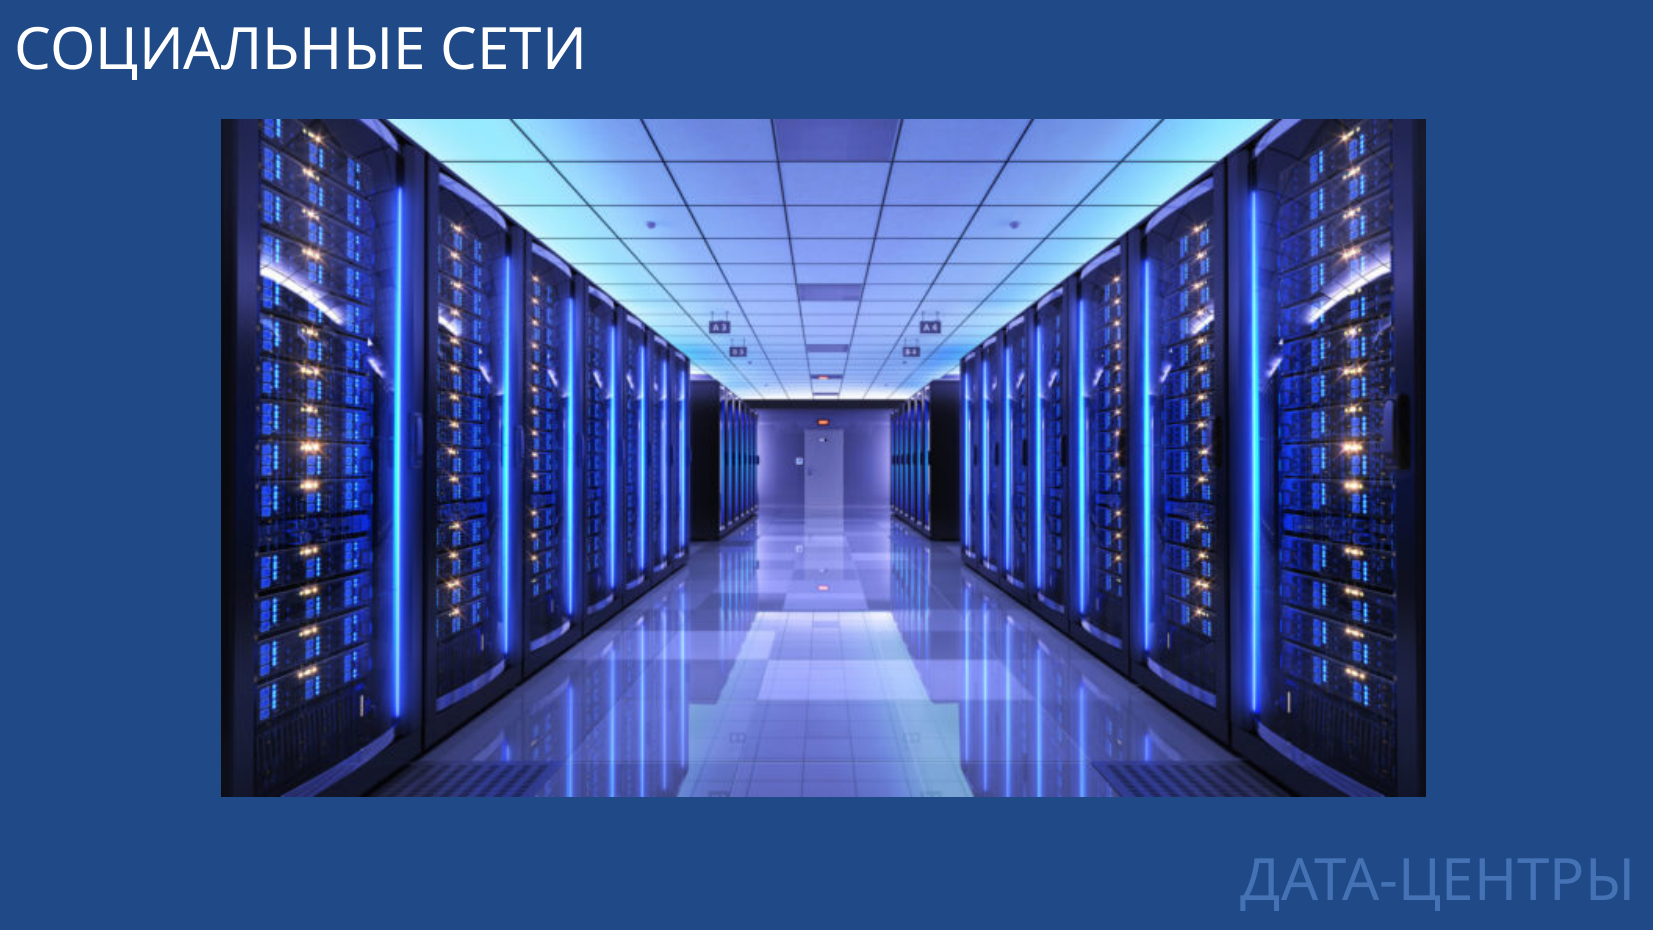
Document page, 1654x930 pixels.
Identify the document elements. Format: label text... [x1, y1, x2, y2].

picture [221, 119, 1426, 797]
text_box ДАТА-ЦЕНТРЫ [0, 825, 1651, 930]
text_box СОЦИАЛЬНЫЕ СЕТИ [0, 0, 1653, 81]
